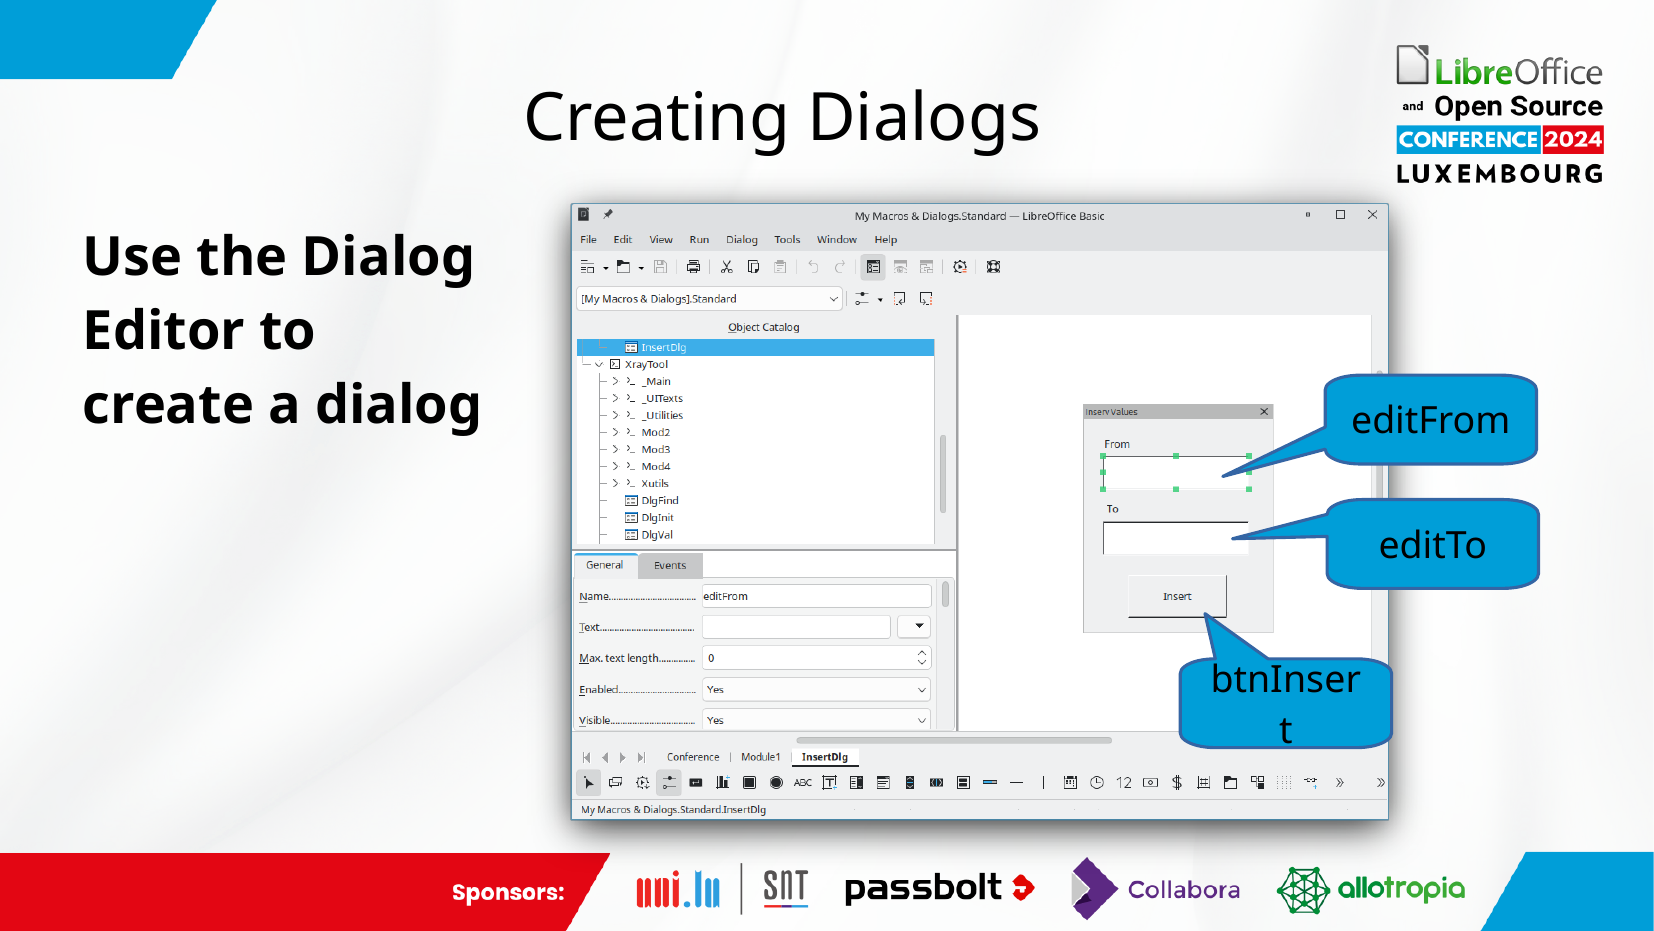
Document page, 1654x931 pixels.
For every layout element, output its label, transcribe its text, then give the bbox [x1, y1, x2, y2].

list Use the Dialog Editor to create a dialog [82, 217, 497, 827]
picture [0, 0, 1654, 931]
text_box btnInsert [1180, 613, 1392, 748]
text_box editFrom [1222, 375, 1537, 477]
title Creating Dialogs [206, 37, 1359, 193]
text_box editTo [1232, 499, 1539, 589]
